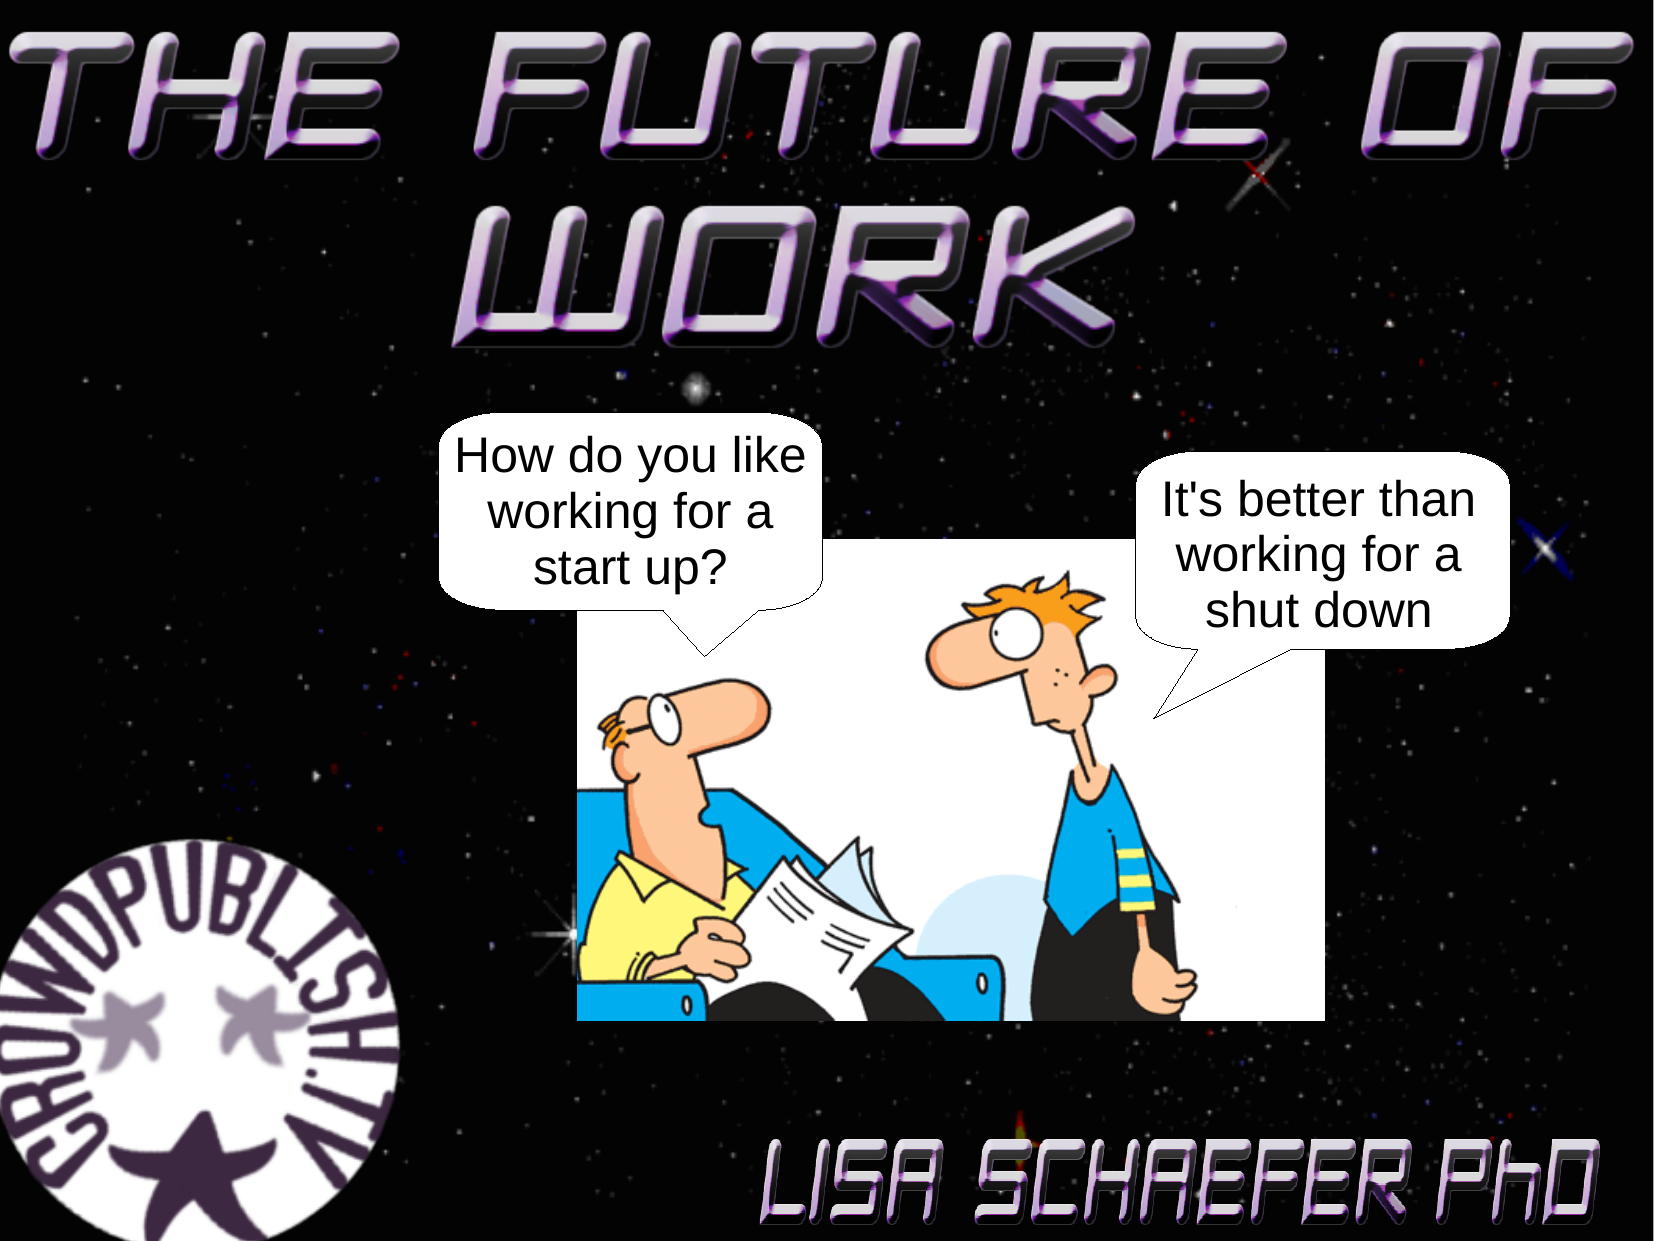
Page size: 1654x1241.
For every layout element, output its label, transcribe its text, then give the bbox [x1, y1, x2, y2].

text_box How do you like working for a start up? [438, 412, 823, 657]
text_box [1506, 472, 1511, 628]
text_box It's better than working for a shut down [1131, 463, 1506, 648]
text_box [1153, 648, 1465, 719]
text_box [1150, 451, 1496, 463]
picture [0, 0, 1654, 1241]
